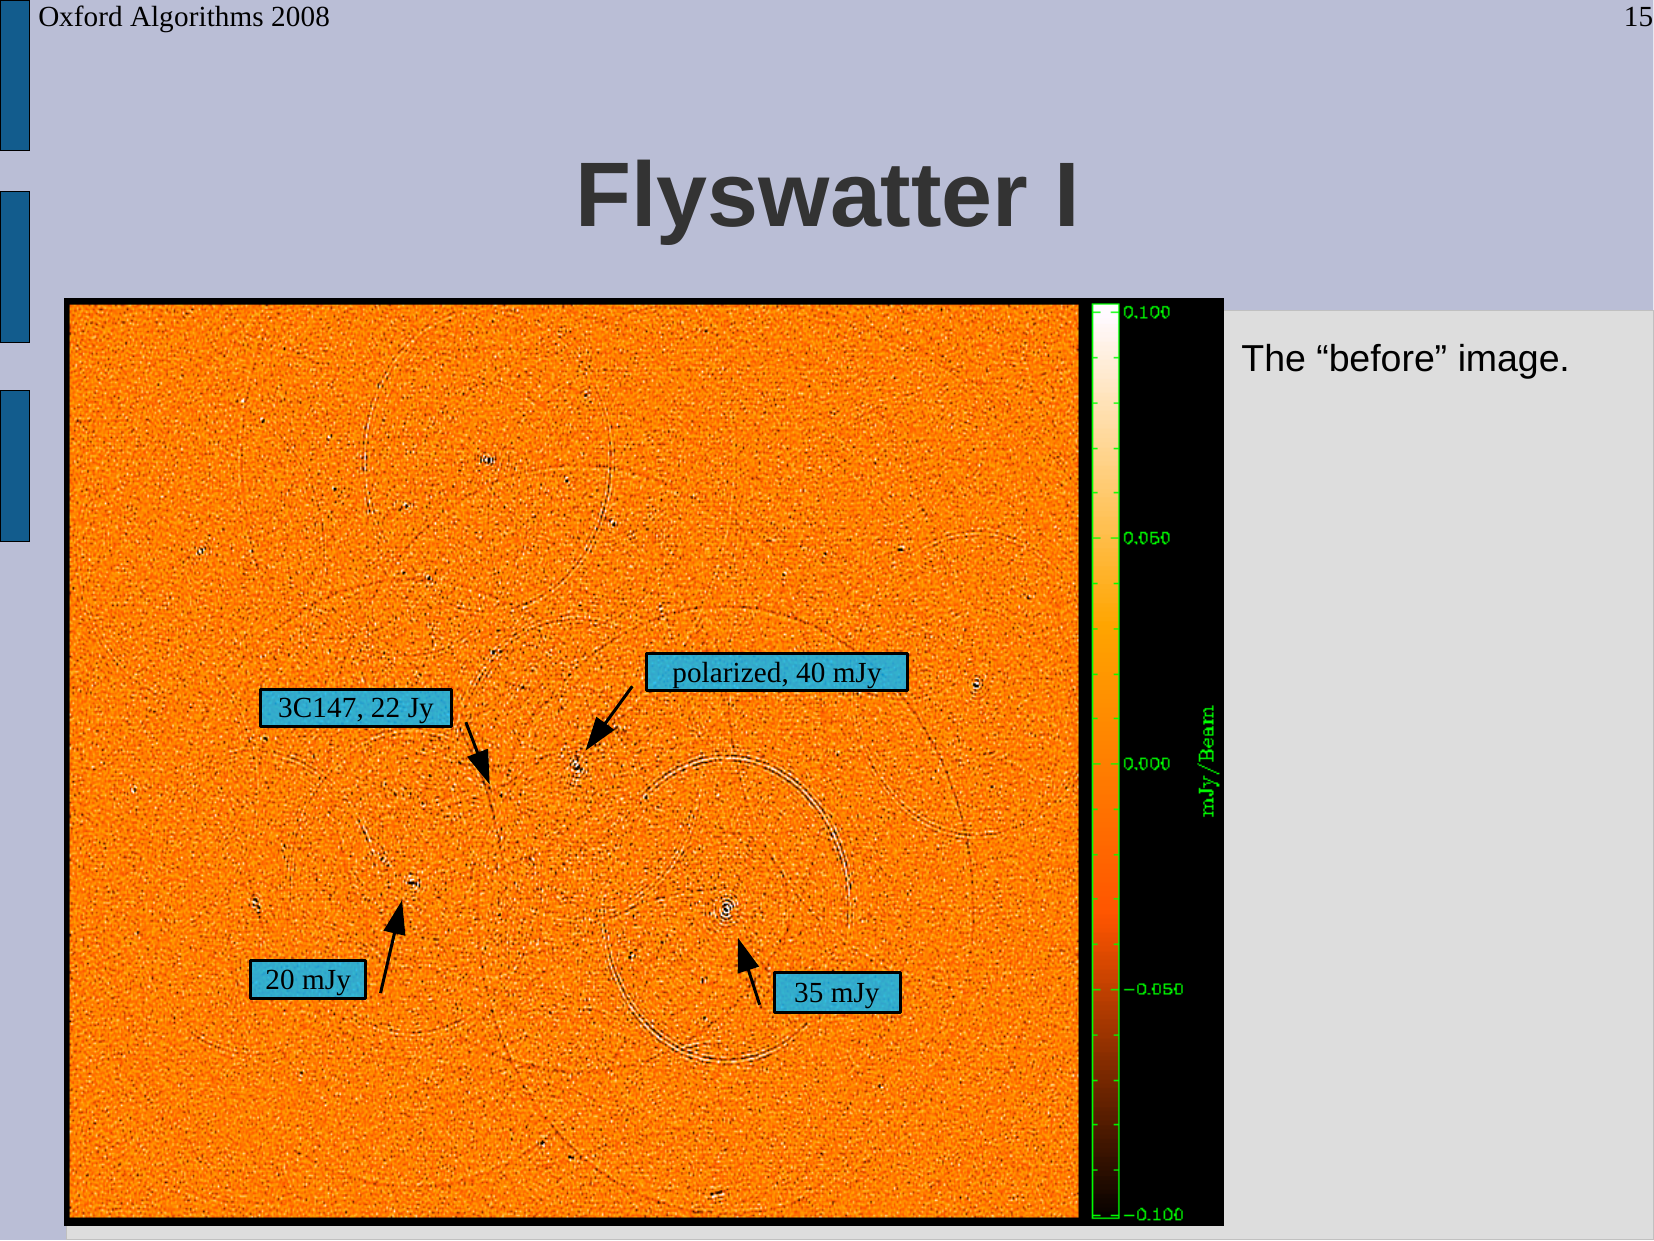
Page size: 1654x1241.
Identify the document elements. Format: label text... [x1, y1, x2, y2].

picture [64, 298, 1224, 1226]
list The “before” image. [1223, 337, 1654, 1163]
text_box 35 mJy [774, 972, 900, 1013]
text_box 3C147, 22 Jy [261, 690, 451, 727]
title Flyswatter I [121, 91, 1534, 299]
text_box polarized, 40 mJy [647, 654, 907, 691]
text_box 20 mJy [251, 960, 366, 998]
